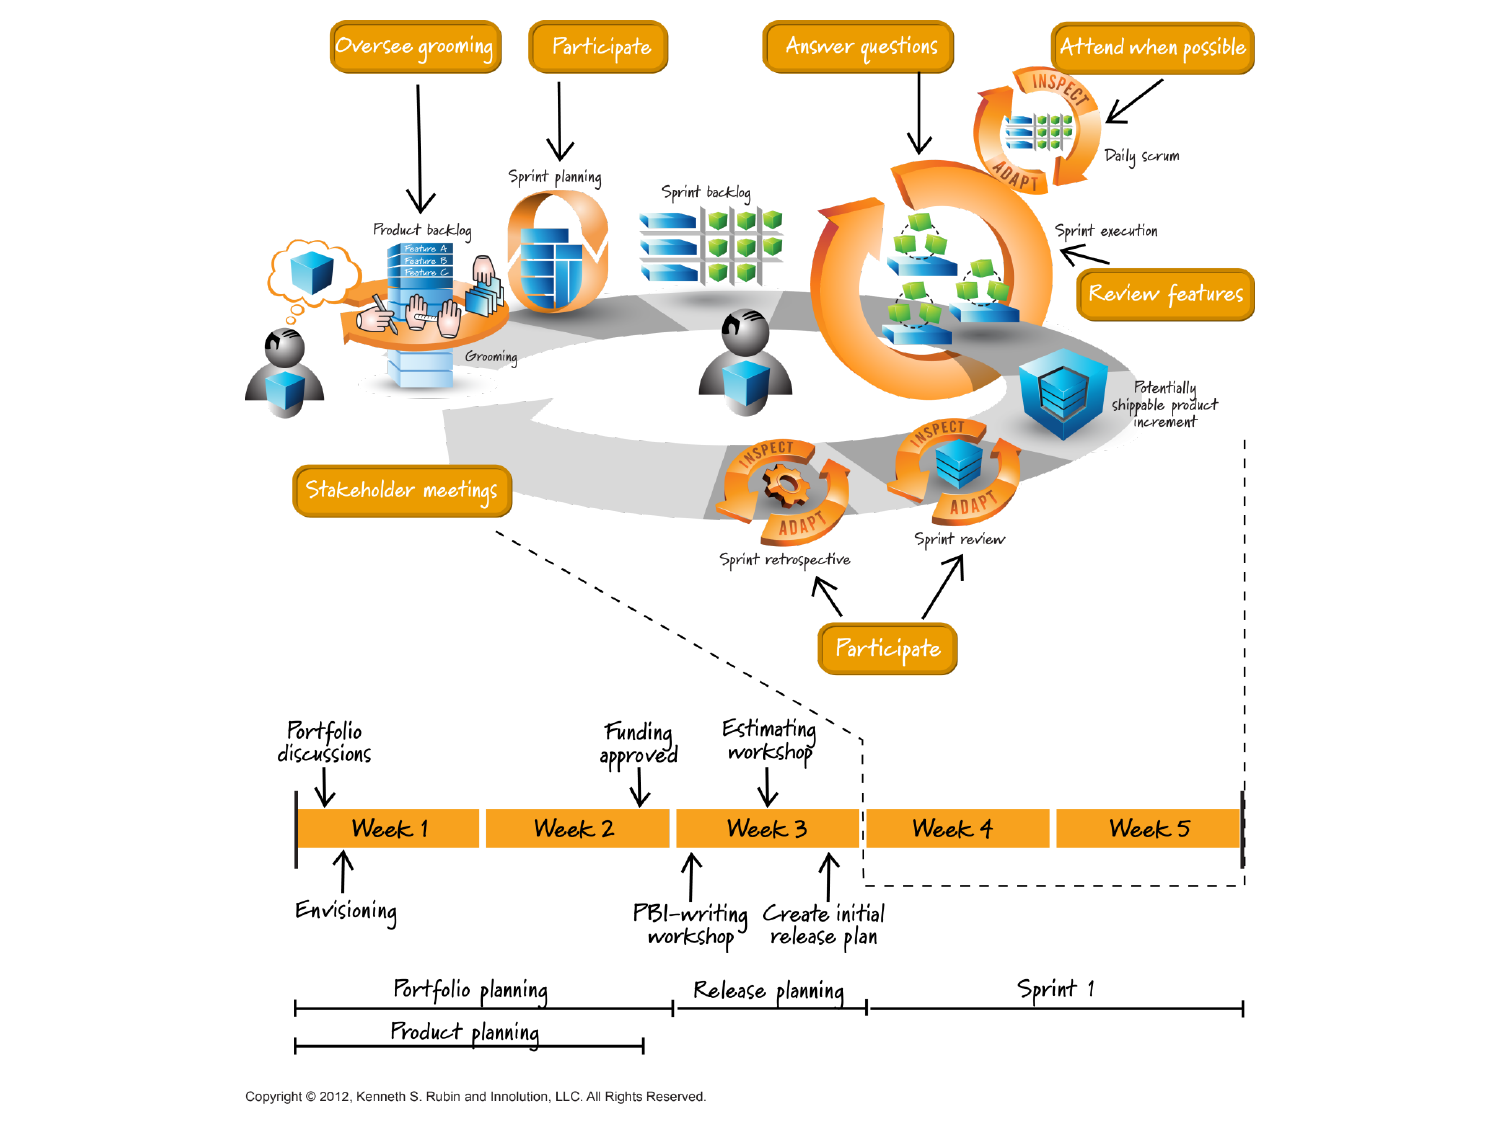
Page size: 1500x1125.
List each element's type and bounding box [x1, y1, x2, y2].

picture [245, 20, 1255, 1105]
